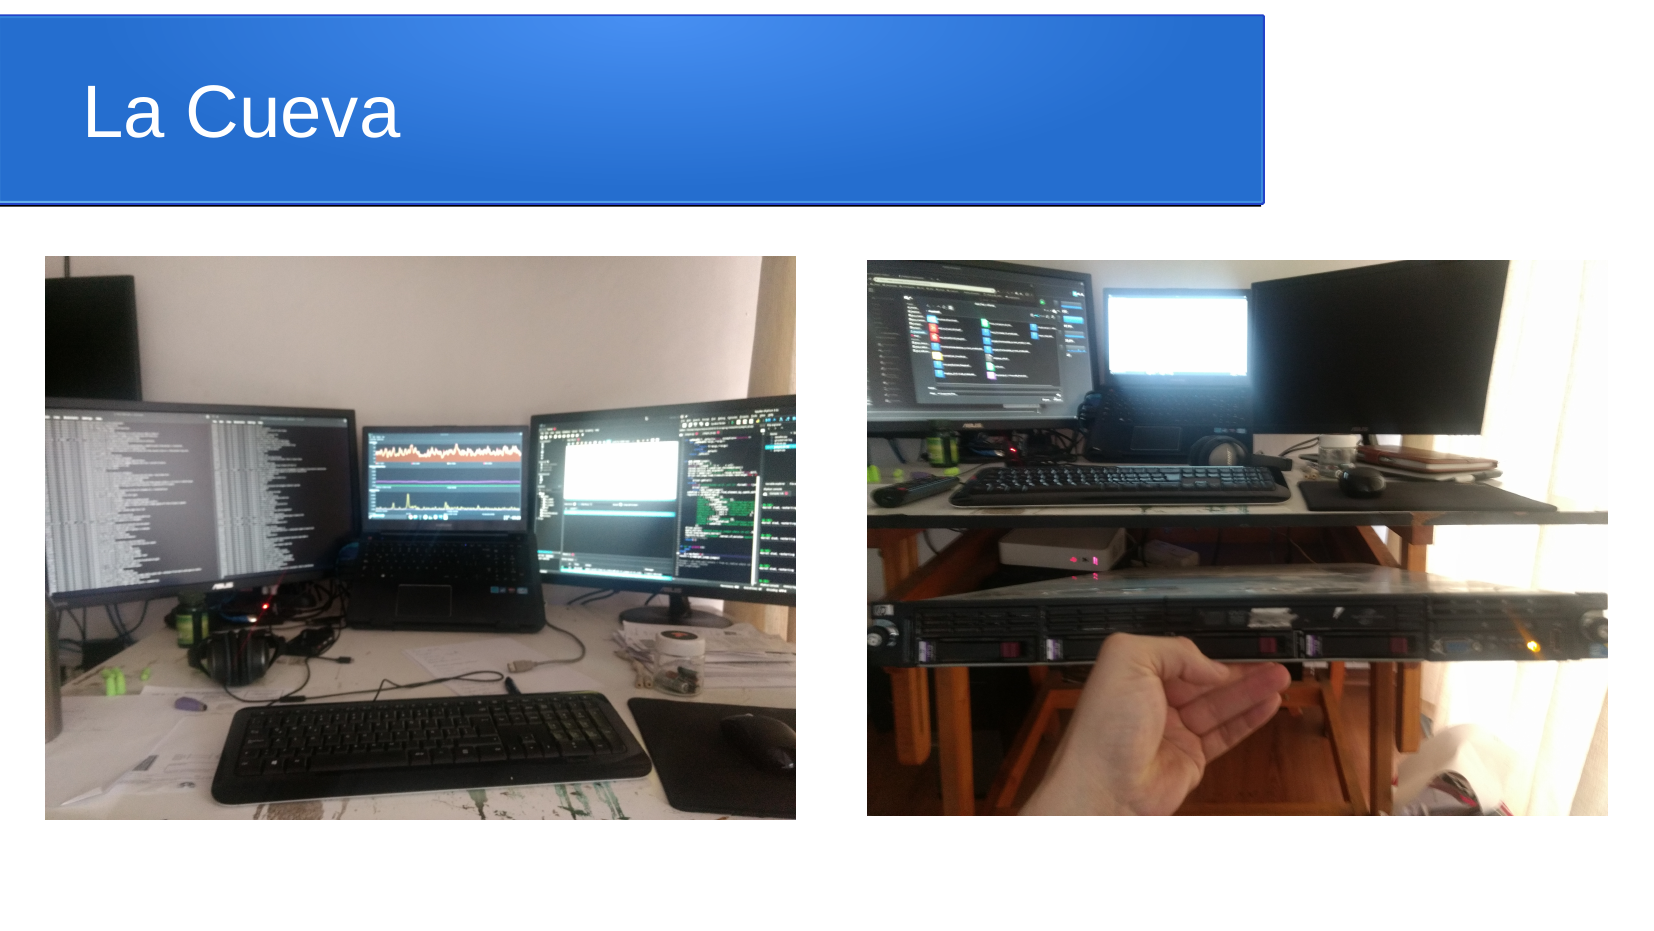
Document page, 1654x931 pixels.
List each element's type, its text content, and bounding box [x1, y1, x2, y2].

picture [45, 256, 796, 820]
picture [867, 260, 1608, 816]
title La Cueva [82, 35, 1235, 189]
